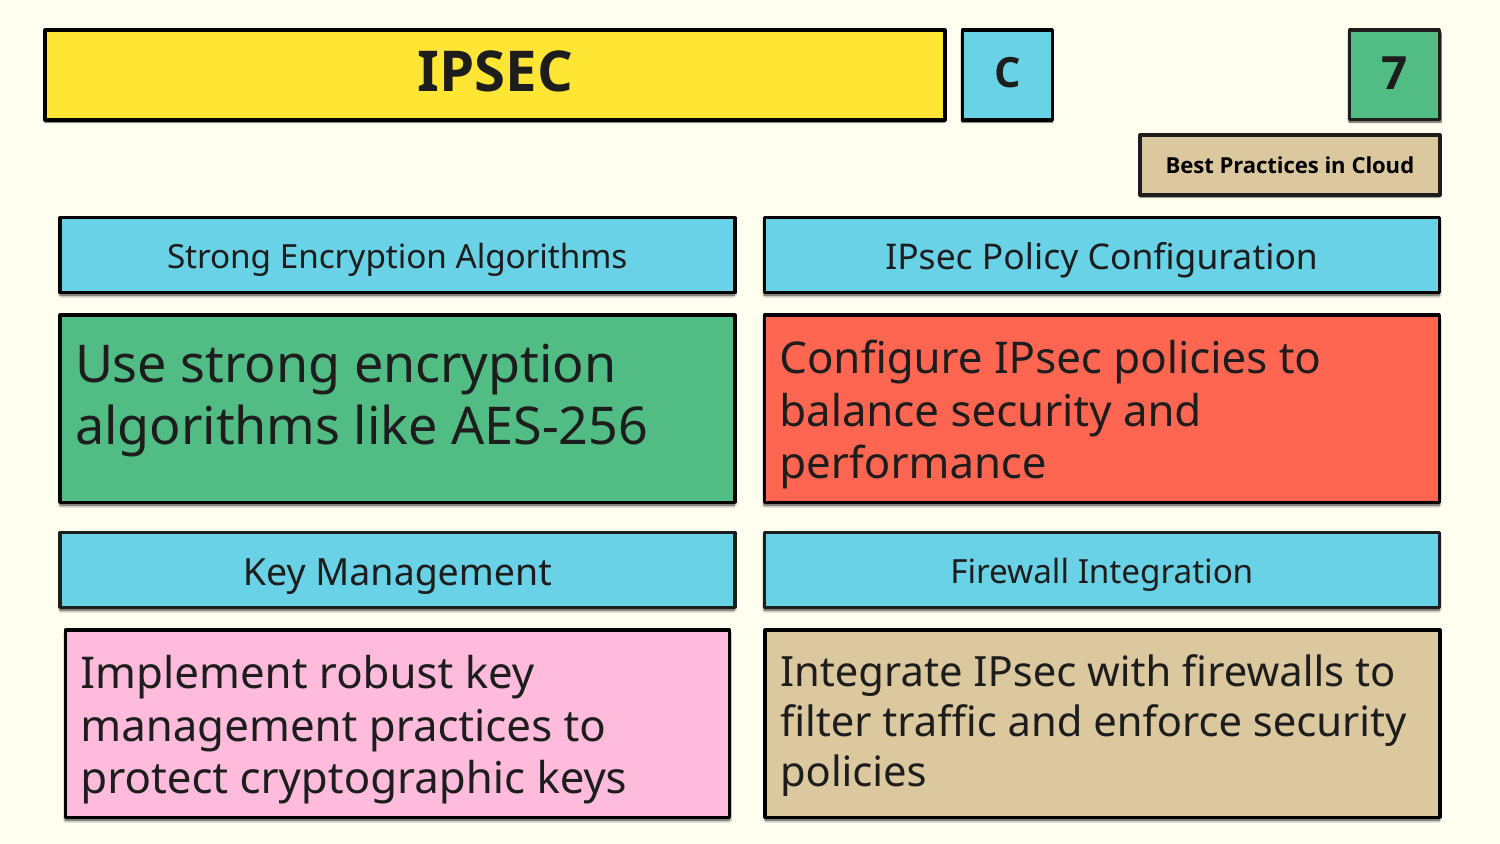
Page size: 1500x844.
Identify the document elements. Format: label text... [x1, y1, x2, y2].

subtitle IPsec Policy Configuration [764, 217, 1440, 293]
title Best Practices in Cloud [1140, 135, 1440, 195]
list Implement robust key management practices to protect cryptographic keys [65, 630, 730, 818]
subtitle Strong Encryption Algorithms [60, 217, 735, 293]
title IPSEC [45, 30, 945, 120]
list Use strong encryption algorithms like AES-256 [60, 315, 735, 503]
subtitle Key Management [60, 532, 735, 608]
subtitle Firewall Integration [764, 532, 1440, 608]
title C [962, 30, 1053, 120]
list Integrate IPsec with firewalls to filter traffic and enforce security policies [765, 630, 1440, 818]
list Configure IPsec policies to balance security and performance [764, 315, 1440, 503]
